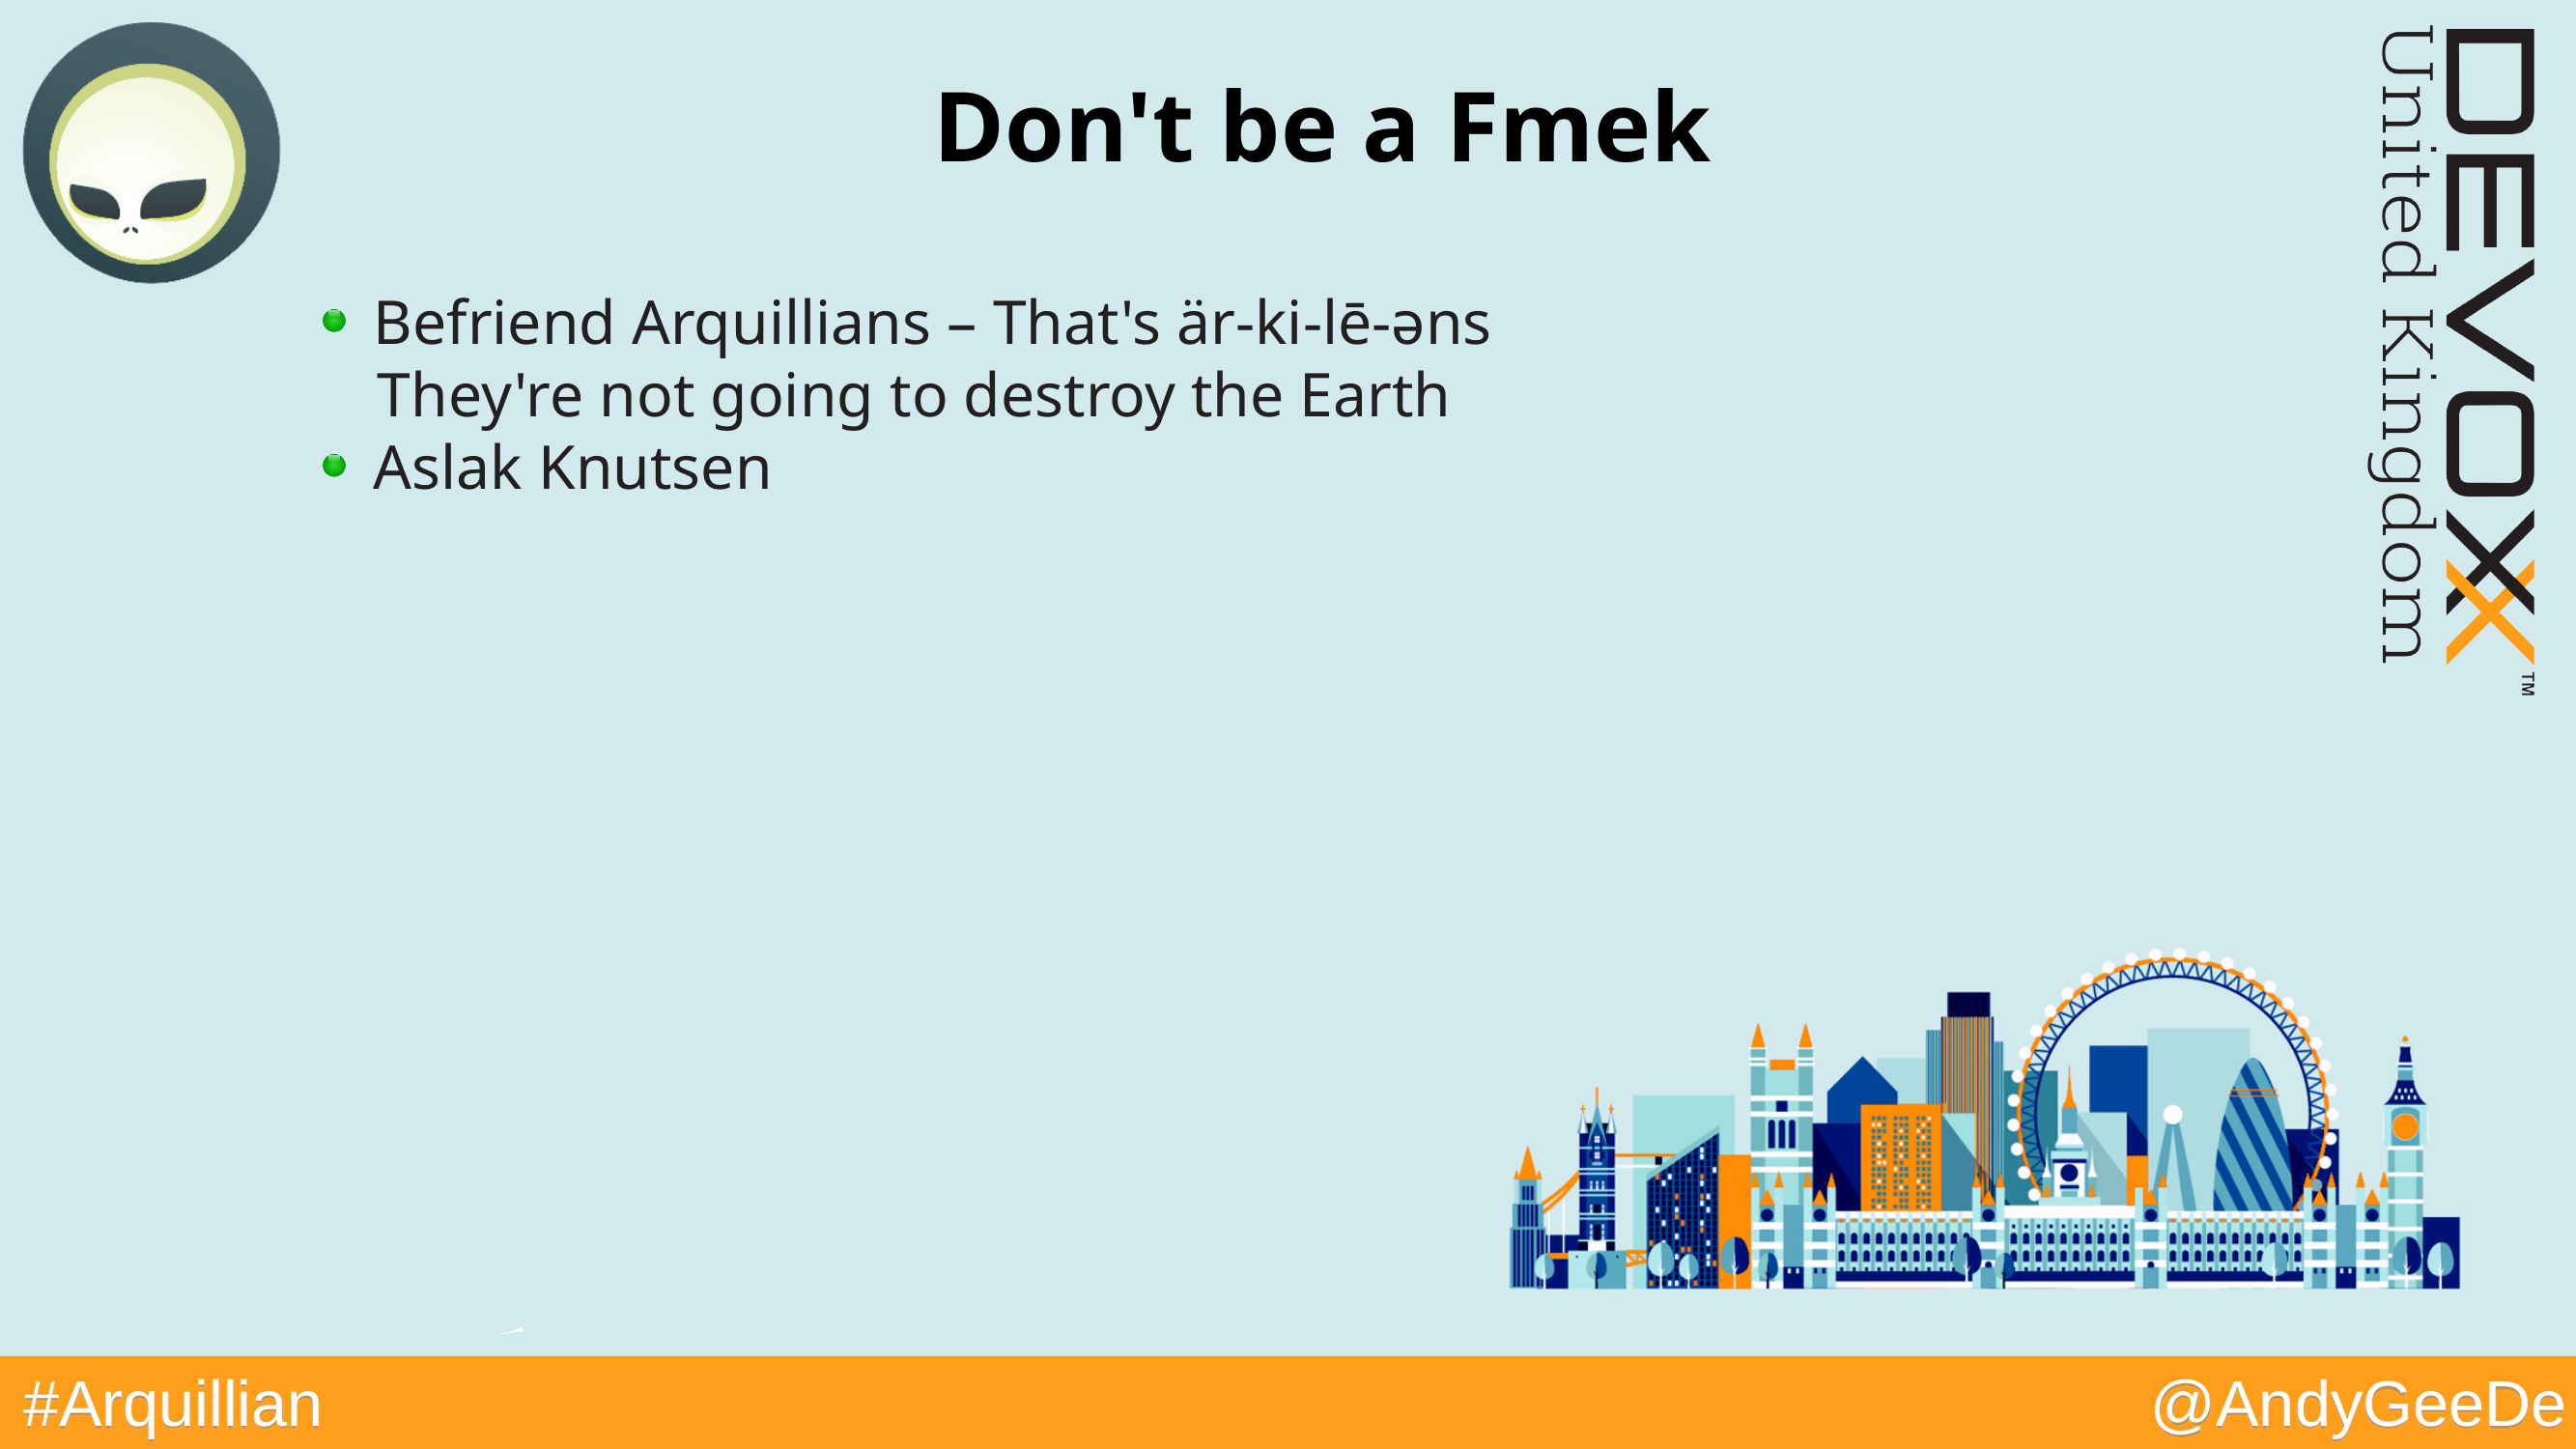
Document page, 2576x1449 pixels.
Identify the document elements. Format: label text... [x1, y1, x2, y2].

picture [0, 0, 2576, 1355]
title Don't be a Fmek [197, 58, 2448, 243]
list Befriend Arquillians – That's är-ki-lē-əns They're not going to destroy the Earth Aslak Knutsen [304, 284, 2394, 1229]
